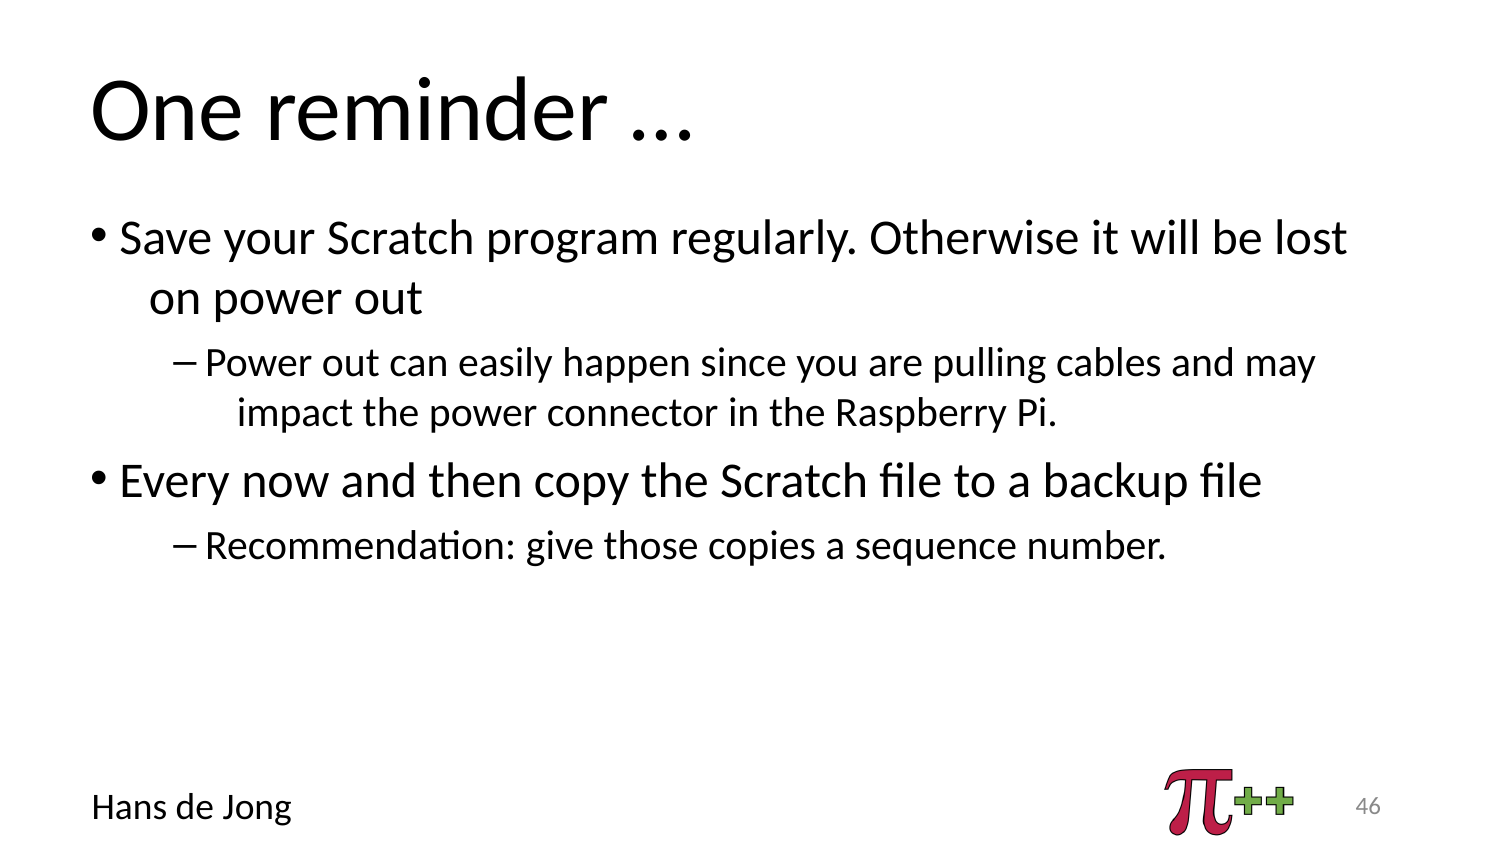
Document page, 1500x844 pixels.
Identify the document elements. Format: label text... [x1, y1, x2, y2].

list Save your Scratch program regularly. Otherwise it will be lost on power out Power out can easily happen since you are pulling cables and may impact the power connector in the Raspberry Pi. Every now and then copy the Scratch file to a backup file Recommendation: give those copies a sequence number. [75, 196, 1426, 754]
title One reminder … [75, 33, 1426, 175]
text_box 46 [1340, 782, 1426, 827]
